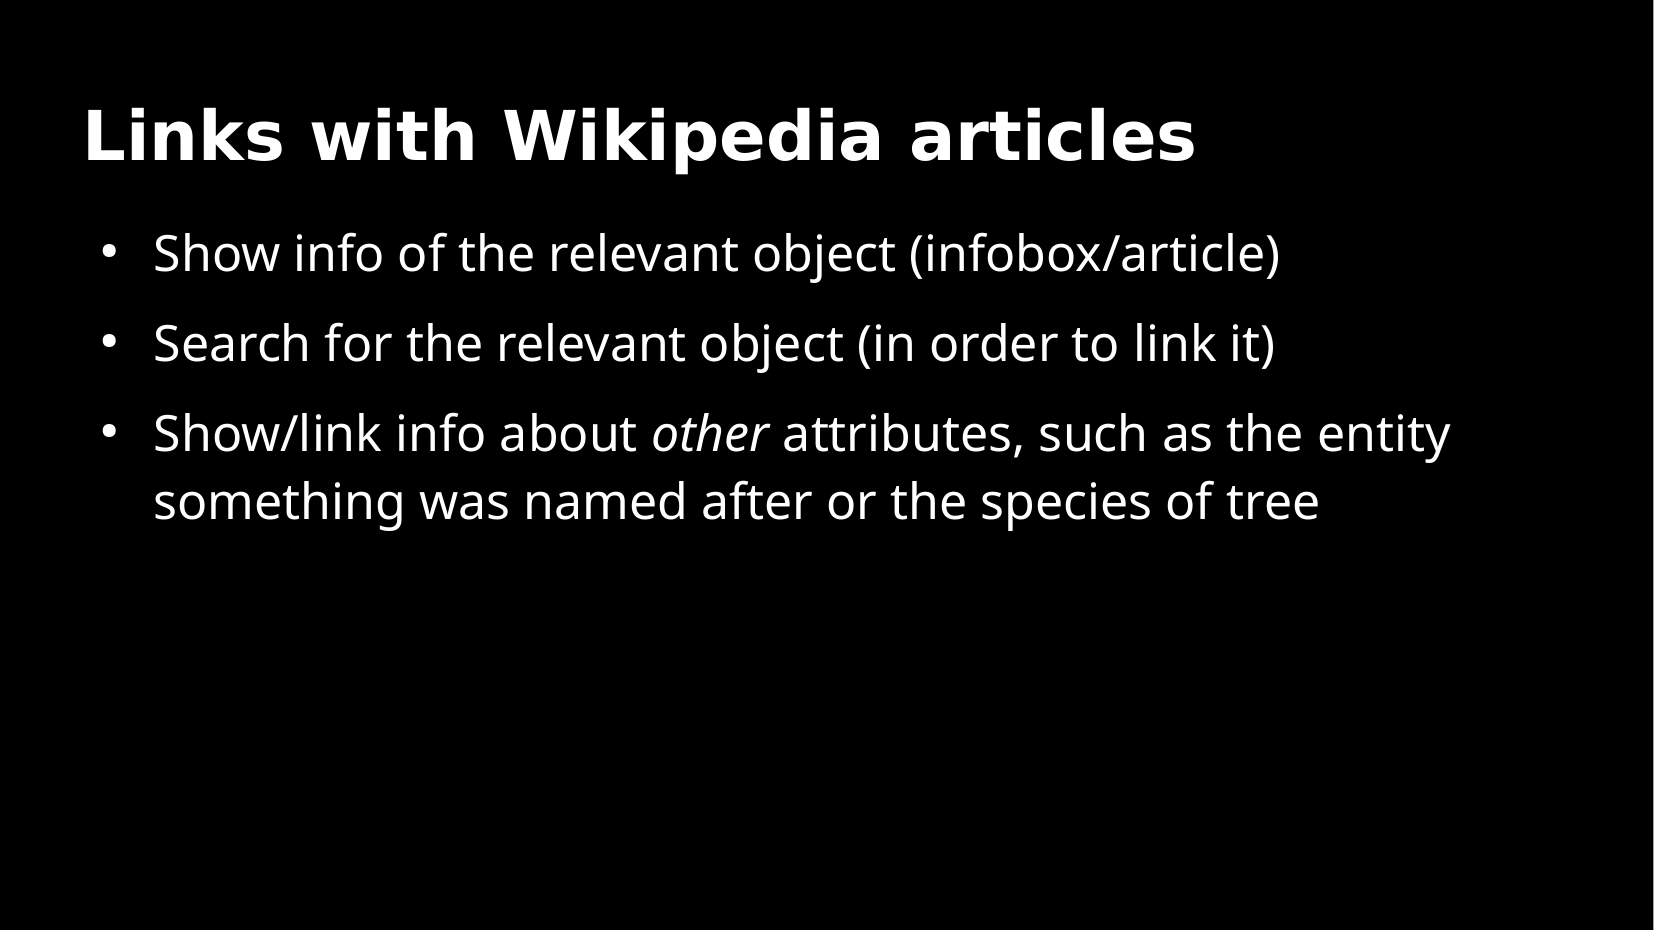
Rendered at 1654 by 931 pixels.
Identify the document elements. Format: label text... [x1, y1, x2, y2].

title Links with Wikipedia articles [82, 59, 1571, 215]
list Show info of the relevant object (infobox/article) Search for the relevant object (in order to link it) Show/link info about other attributes, such as the entity something was named after or the species of tree [82, 217, 1571, 758]
